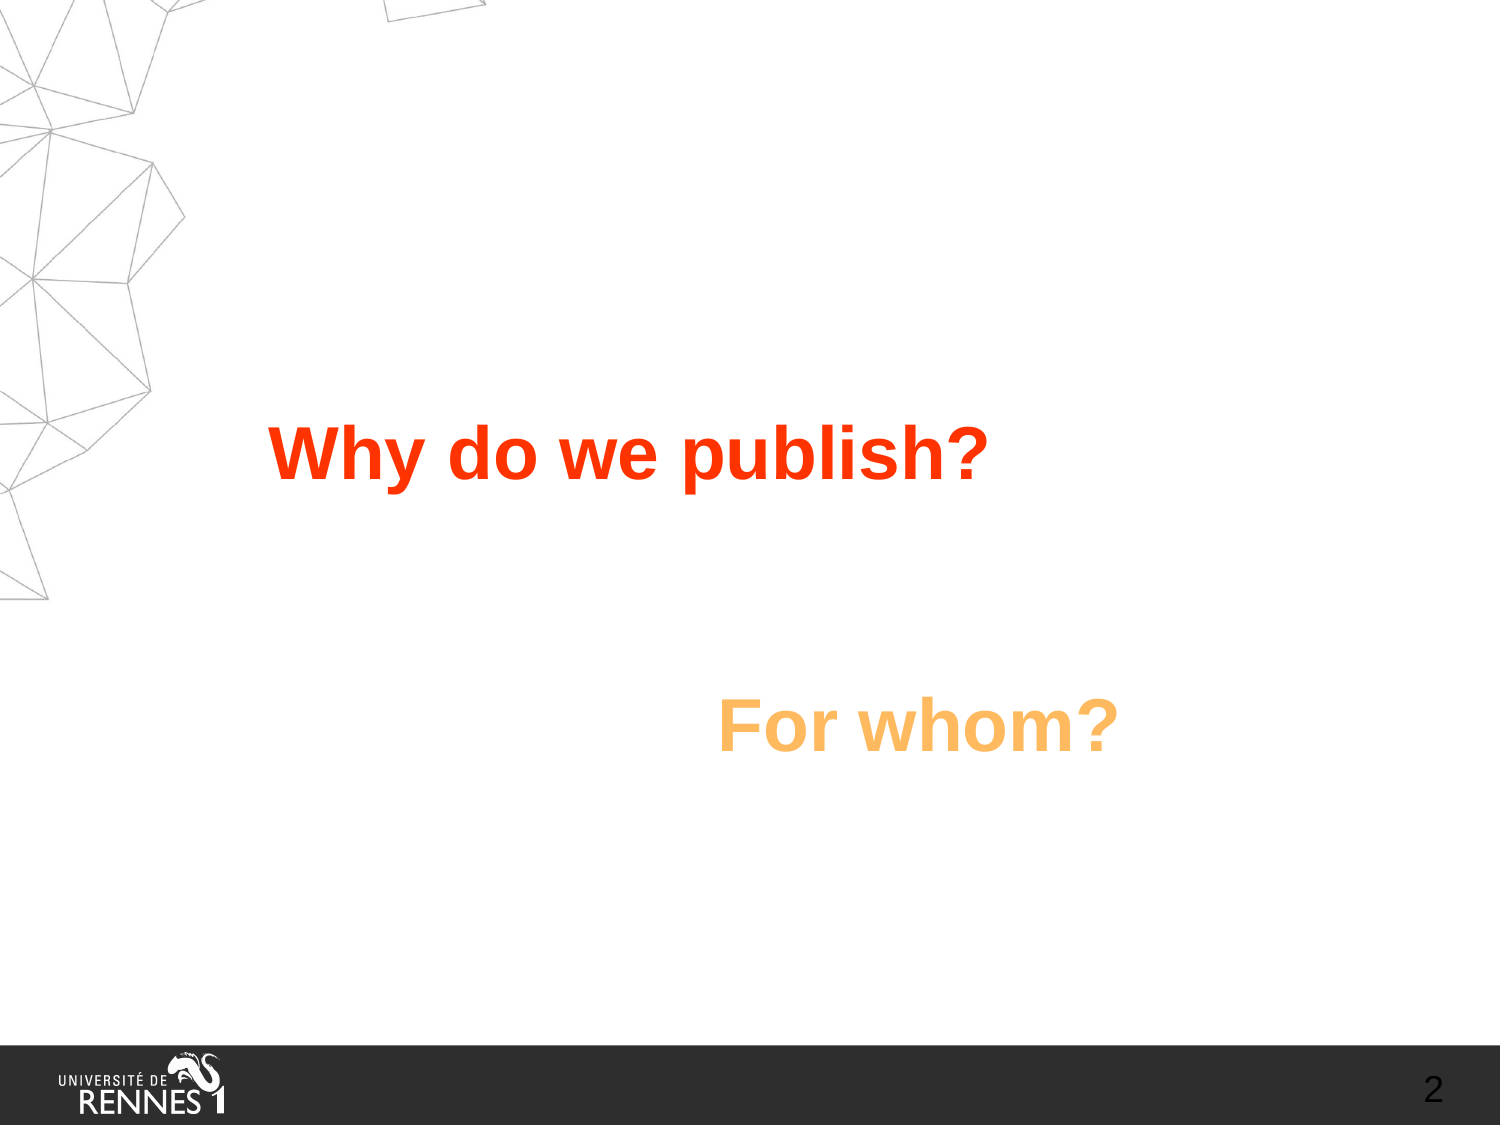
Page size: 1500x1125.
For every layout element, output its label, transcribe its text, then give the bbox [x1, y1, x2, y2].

text_box 1 [1257, 1057, 1459, 1118]
picture [0, 0, 1500, 1045]
picture [59, 1052, 224, 1114]
text_box For whom? [702, 668, 1199, 775]
text_box Why do we publish? [253, 397, 1010, 503]
